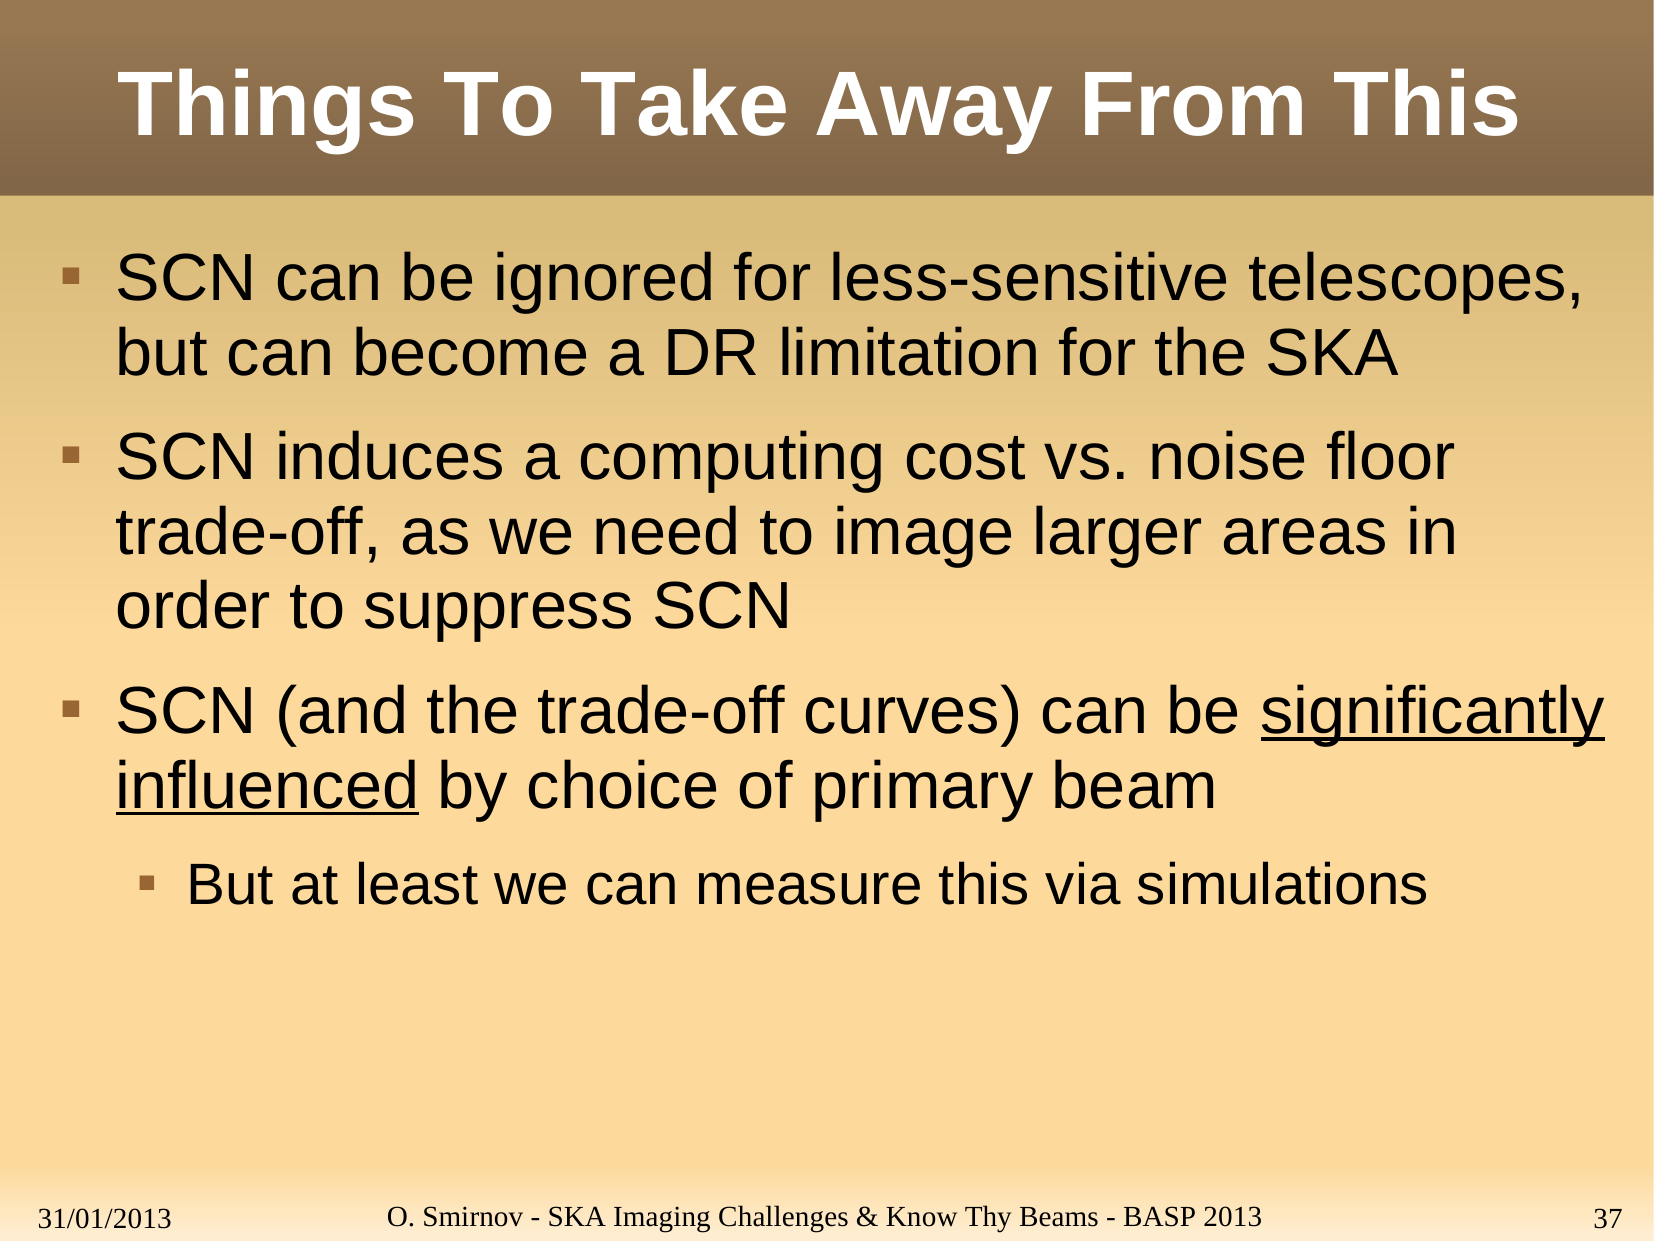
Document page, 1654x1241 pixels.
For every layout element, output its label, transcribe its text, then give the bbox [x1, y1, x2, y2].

title Things To Take Away From This [76, 0, 1565, 208]
list SCN can be ignored for less-sensitive telescopes, but can become a DR limitation for the SKA SCN induces a computing cost vs. noise floor trade-off, as we need to image larger areas in order to suppress SCN SCN (and the trade-off curves) can be significantly influenced by choice of primary beam But at least we can measure this via simulations [45, 240, 1621, 1119]
picture [0, 0, 1654, 1241]
